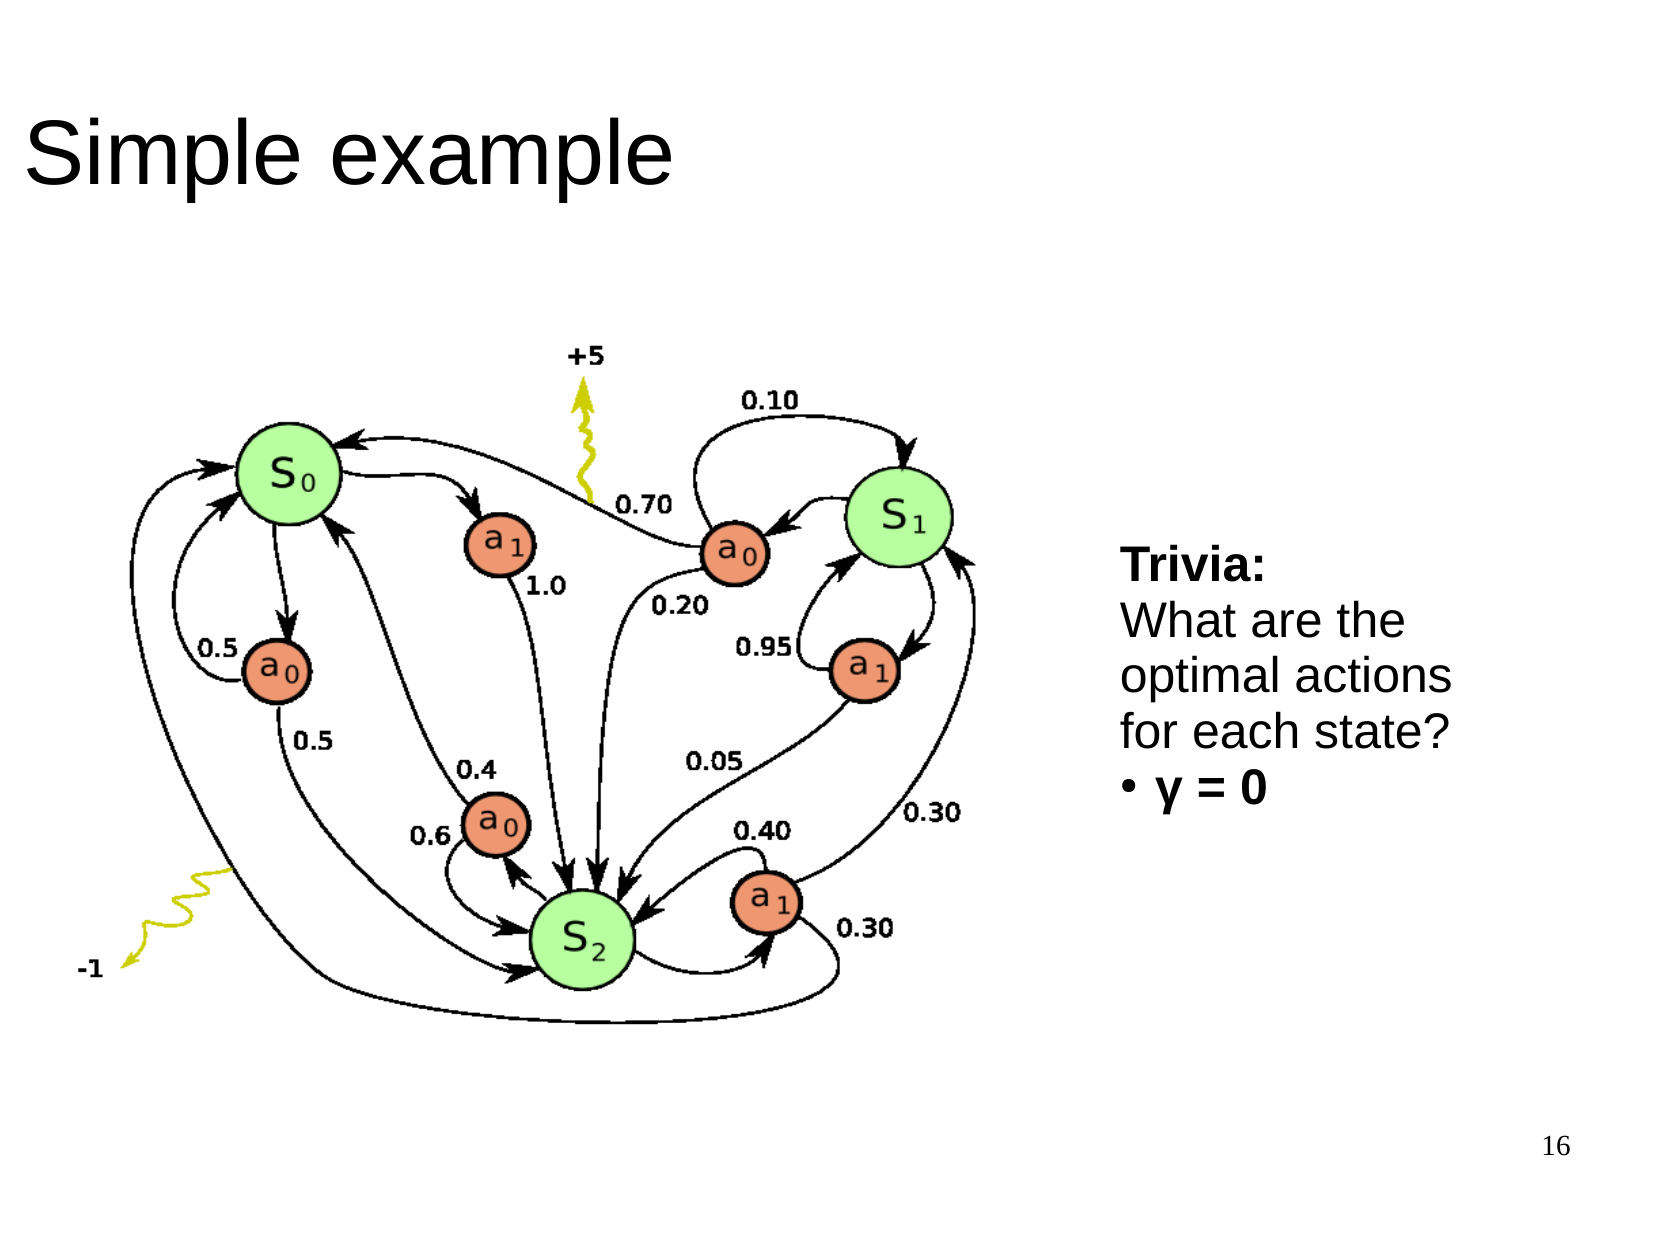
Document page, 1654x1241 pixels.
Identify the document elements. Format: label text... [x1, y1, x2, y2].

picture [1, 304, 1087, 1117]
title Simple example [23, 49, 1512, 257]
text_box Trivia: What are the optimal actions for each state? γ = 0 [1069, 528, 1501, 826]
